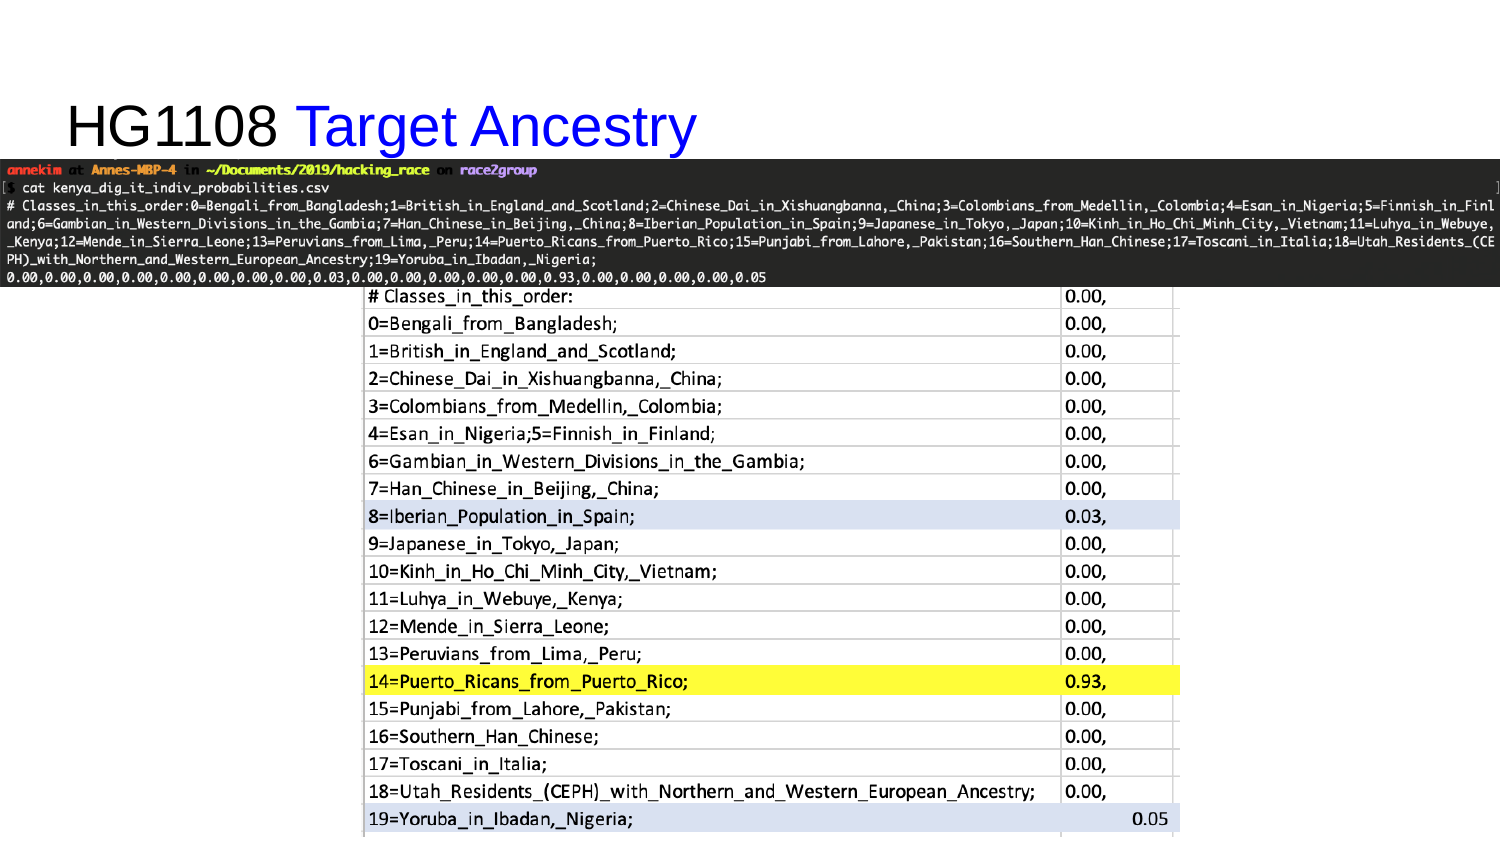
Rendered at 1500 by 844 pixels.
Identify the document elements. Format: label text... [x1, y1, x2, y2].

title HG1108 Target Ancestry [51, 72, 1449, 159]
picture [0, 159, 1500, 837]
